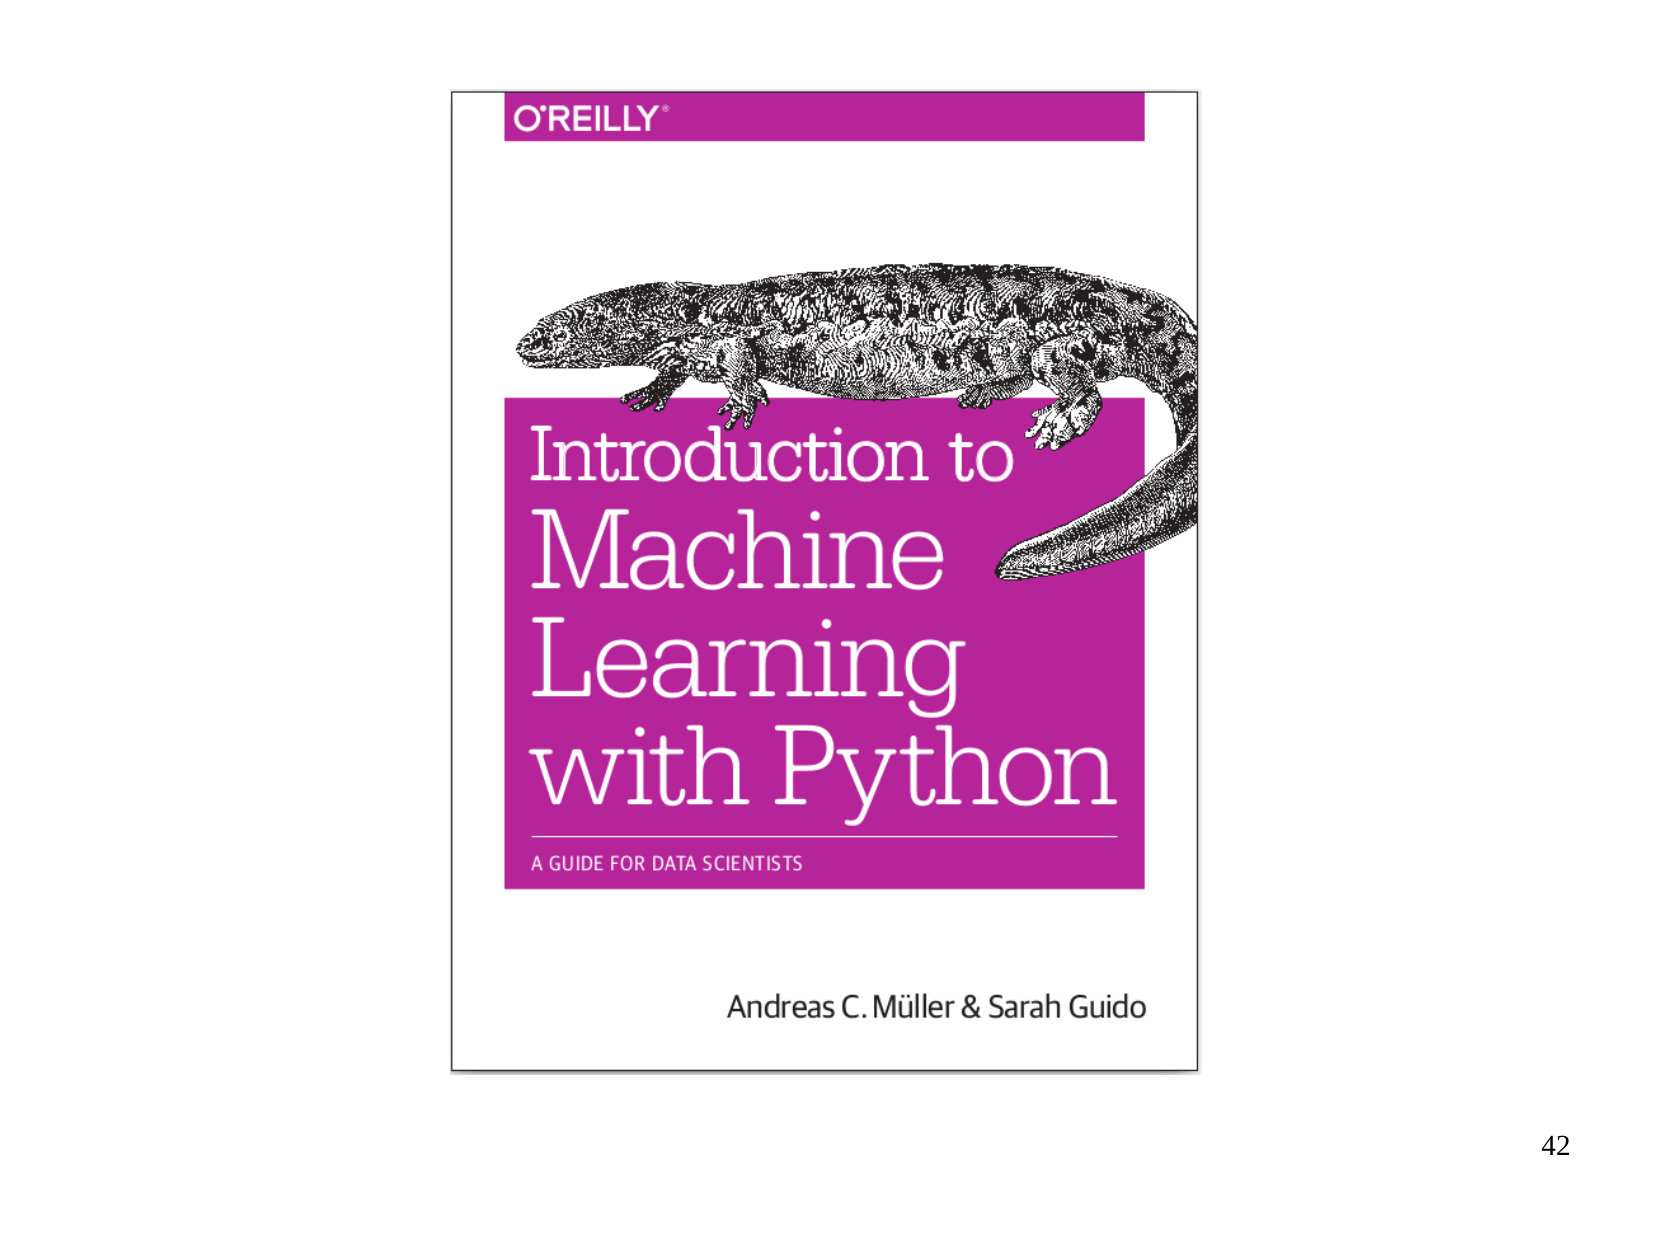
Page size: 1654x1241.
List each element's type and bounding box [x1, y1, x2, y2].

picture [450, 89, 1202, 1075]
